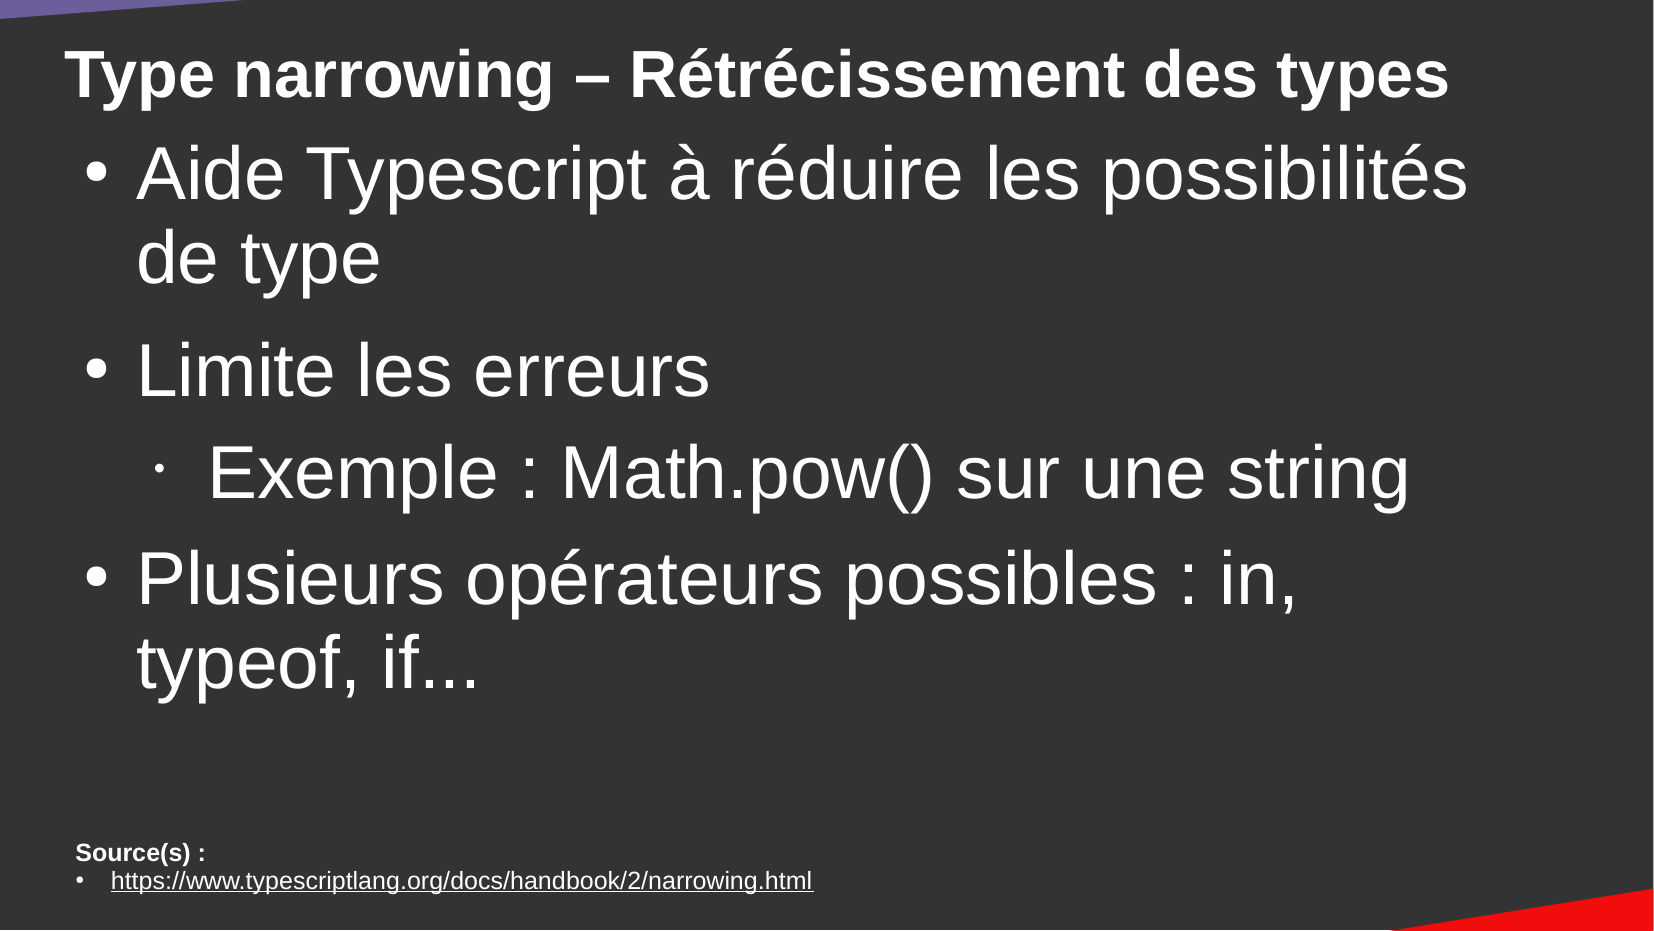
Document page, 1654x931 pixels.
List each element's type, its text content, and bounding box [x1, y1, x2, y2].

list Aide Typescript à réduire les possibilités de type Limite les erreurs Exemple : Math.pow() sur une string Plusieurs opérateurs possibles : in, typeof, if... [65, 131, 1544, 768]
text_box [1388, 888, 1654, 931]
text_box Source(s) : https://www.typescriptlang.org/docs/handbook/2/narrowing.html [60, 793, 1546, 903]
title Type narrowing – Rétrécissement des types [64, 37, 1560, 119]
text_box [0, 0, 245, 19]
